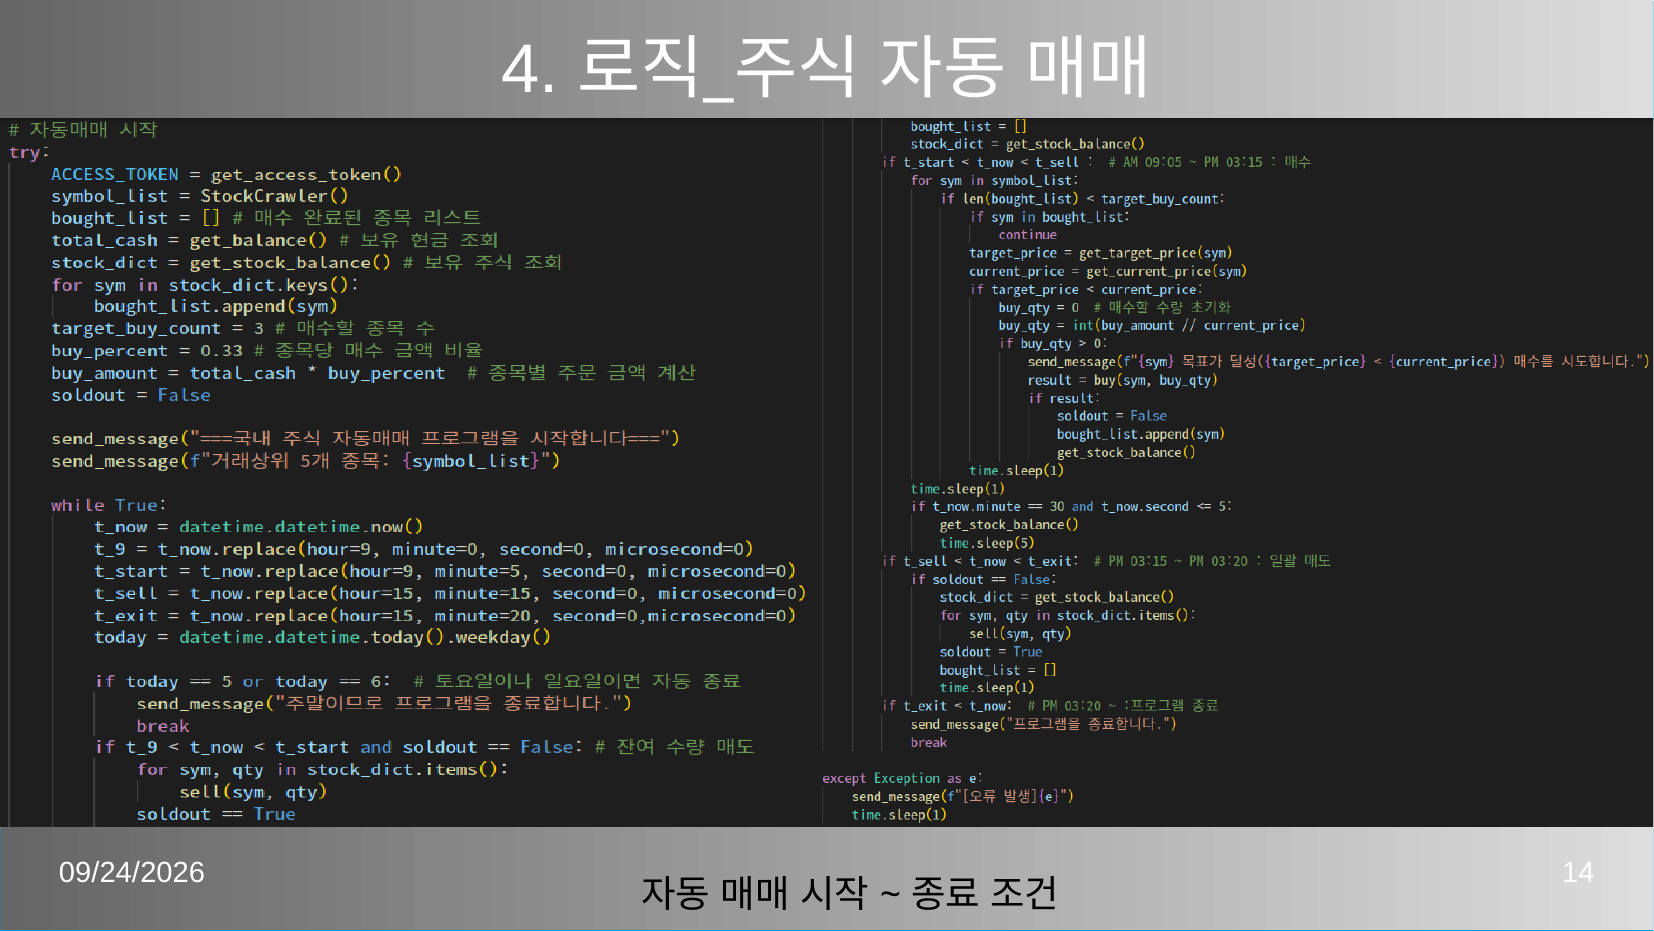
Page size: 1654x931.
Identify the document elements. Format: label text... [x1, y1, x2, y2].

title 4. 로직_주식 자동 매매 [58, 22, 1595, 103]
text_box 자동 매매 시작 ~ 종료 조건 [318, 856, 1382, 909]
picture [0, 118, 1654, 827]
